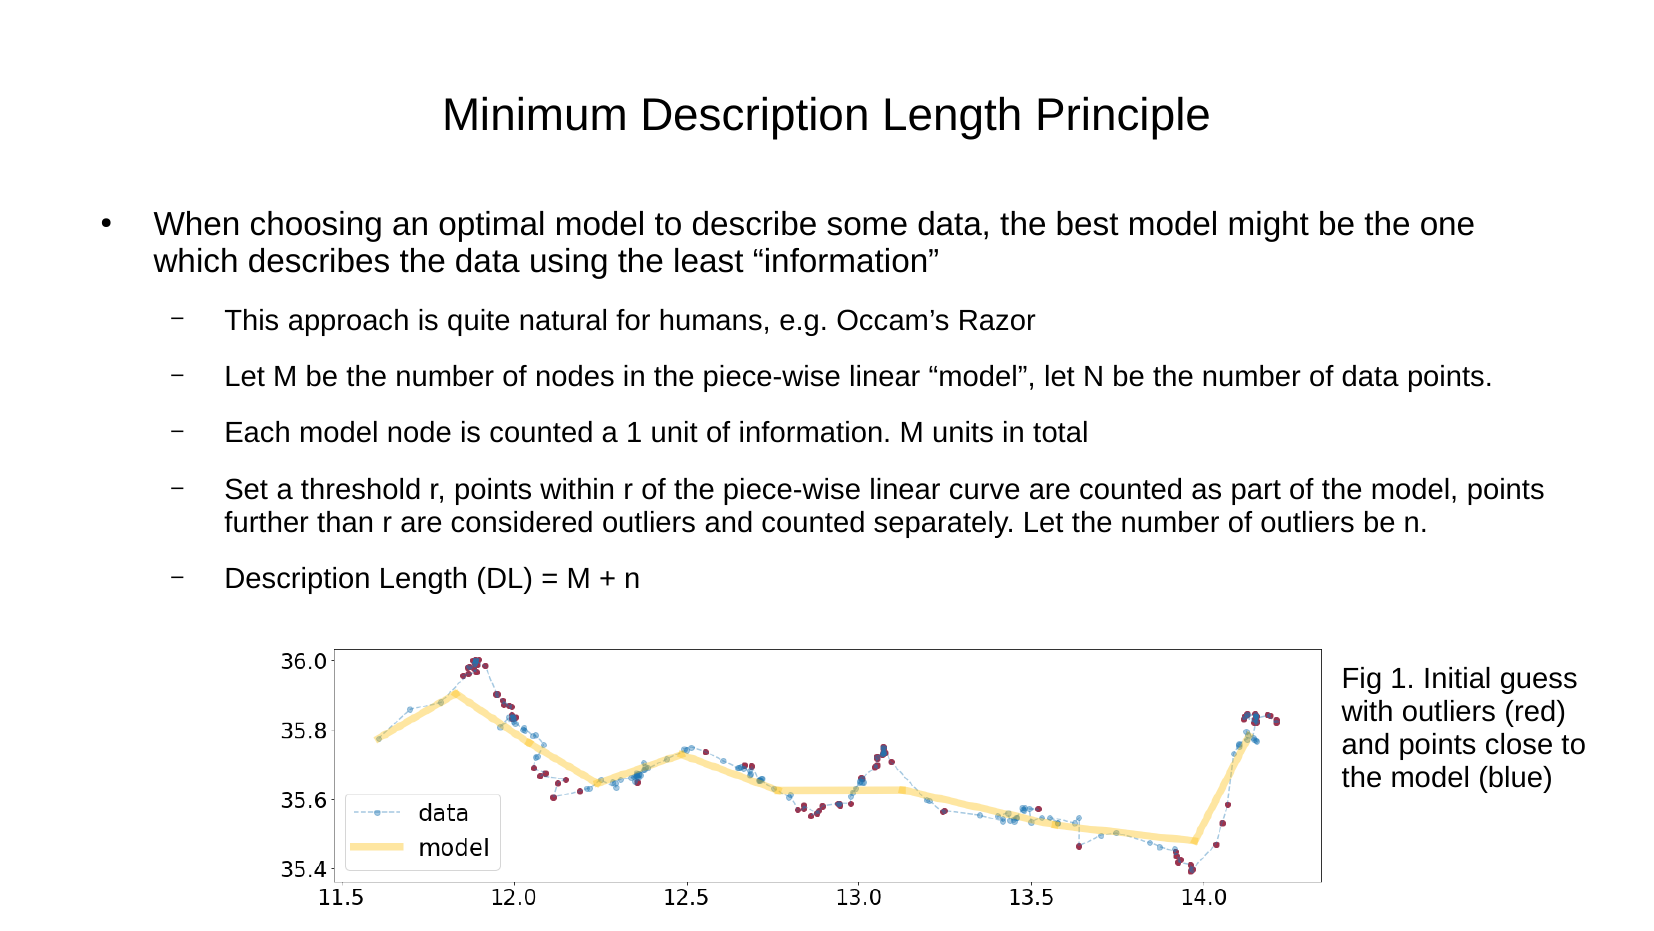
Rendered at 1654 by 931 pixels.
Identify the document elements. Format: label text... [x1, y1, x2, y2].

text_box Fig 1. Initial guess with outliers (red) and points close to the model (blue) [1326, 655, 1631, 842]
picture [273, 642, 1327, 915]
title Minimum Description Length Principle [82, 37, 1571, 193]
list When choosing an optimal model to describe some data, the best model might be the one which describes the data using the least “information” This approach is quite natural for humans, e.g. Occam’s Razor Let M be the number of nodes in the piece-wise linear “model”, let N be the number of data points. Each model node is counted a 1 unit of information. M units in total Set a threshold r, points within r of the piece-wise linear curve are counted as part of the model, points further than r are considered outliers and counted separately. Let the number of outliers be n. Description Length (DL) = M + n [82, 205, 1571, 628]
